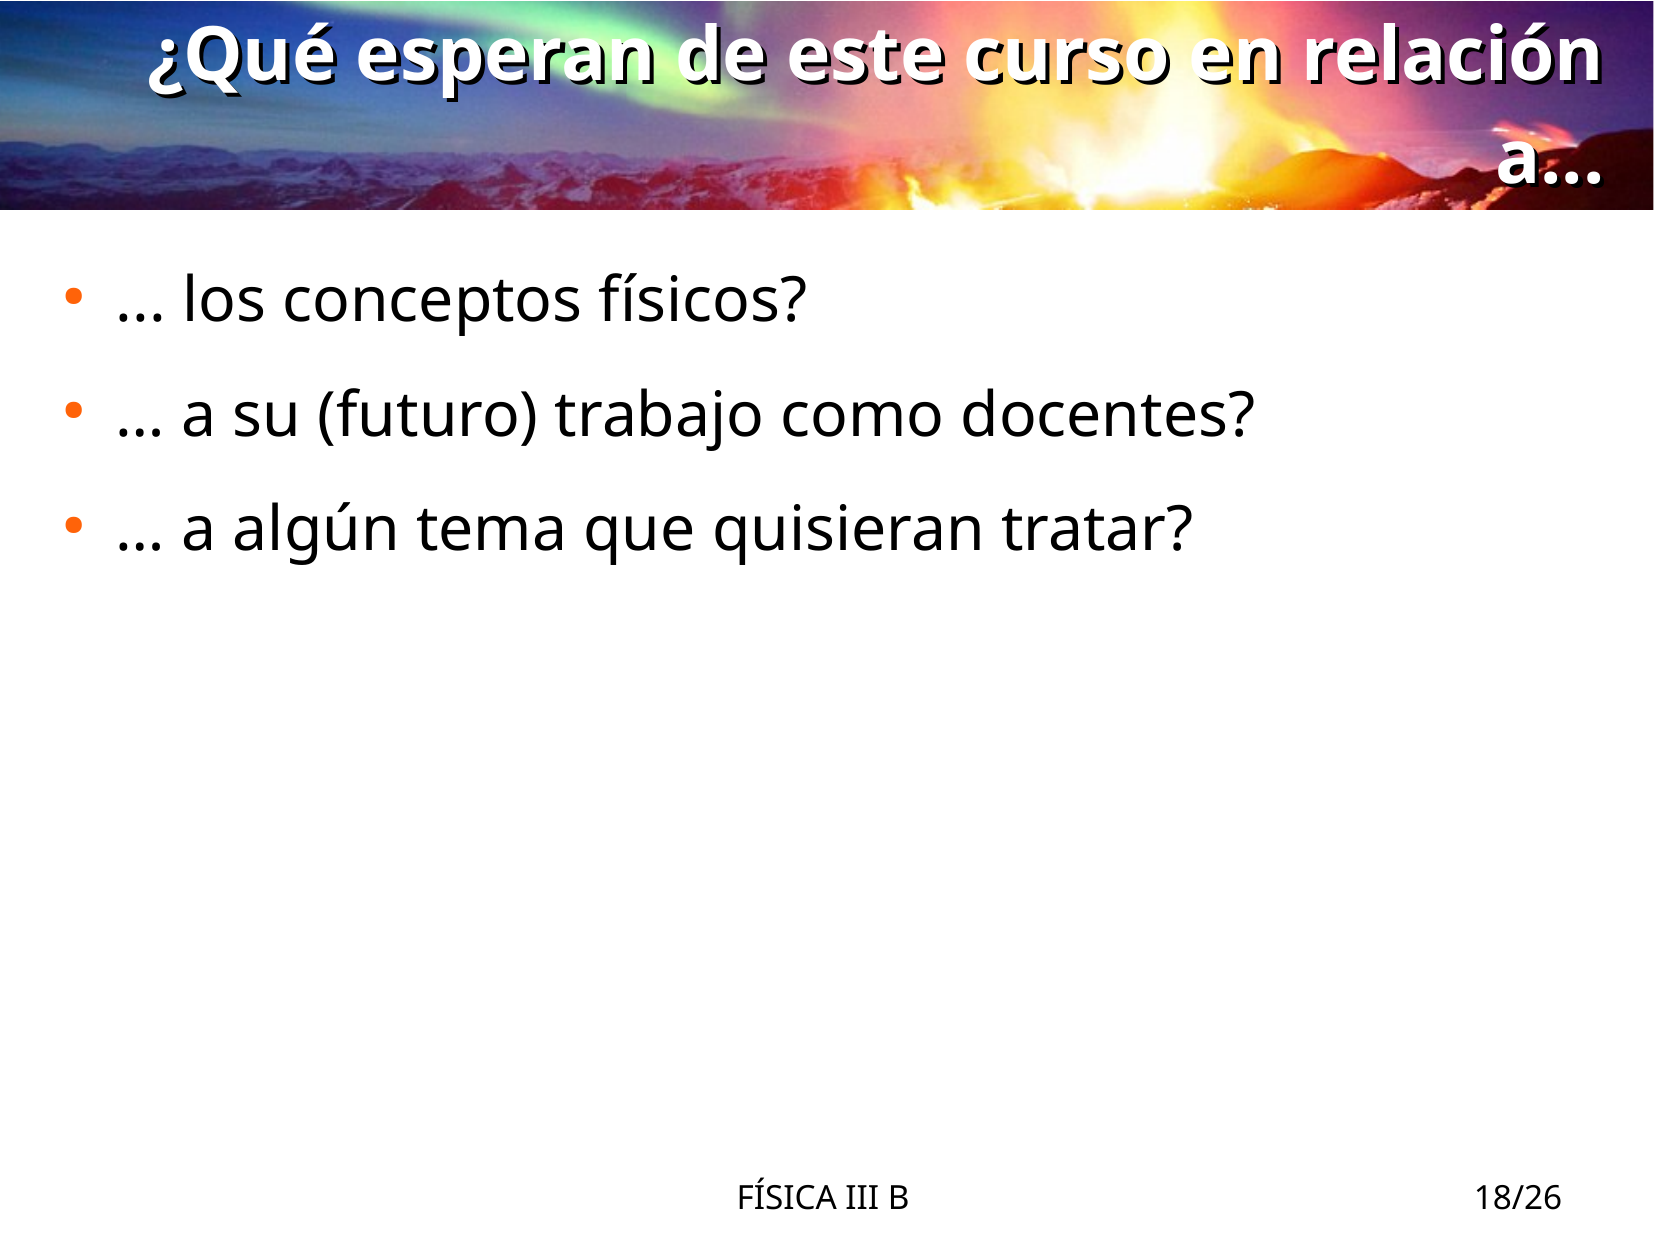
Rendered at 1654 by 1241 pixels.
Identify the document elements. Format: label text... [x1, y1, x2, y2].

list ... los conceptos físicos? … a su (futuro) trabajo como docentes? … a algún tema que quisieran tratar? [45, 255, 1606, 1156]
title ¿Qué esperan de este curso en relación a... [45, 15, 1606, 191]
picture [0, 1, 1654, 210]
